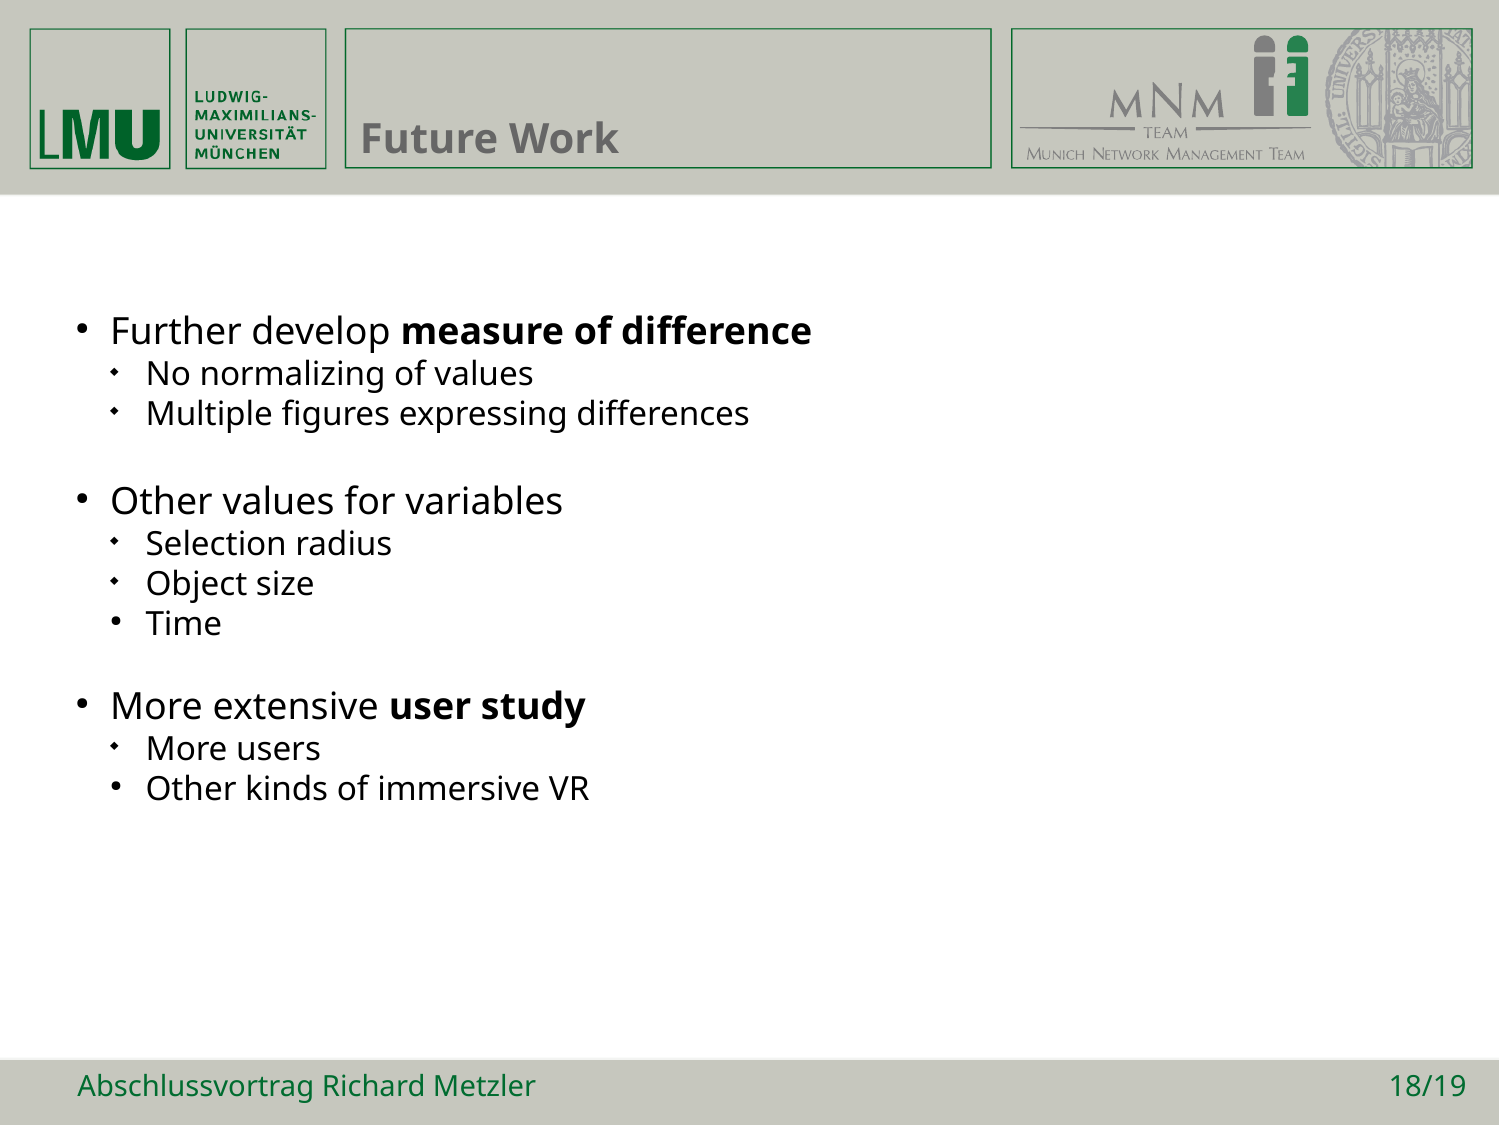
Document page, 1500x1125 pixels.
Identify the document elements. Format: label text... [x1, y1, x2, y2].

text_box Further develop measure of difference No normalizing of values Multiple figures expressing differences Other values for variables Selection radius Object size Time More extensive user study More users Other kinds of immersive VR [60, 299, 1486, 1021]
text_box Abschlussvortrag Richard Metzler [62, 1059, 1245, 1107]
picture [0, 1058, 1499, 1125]
picture [0, 0, 1499, 196]
text_box 18/19 [1320, 1059, 1482, 1107]
text_box Future Work [345, 104, 986, 165]
